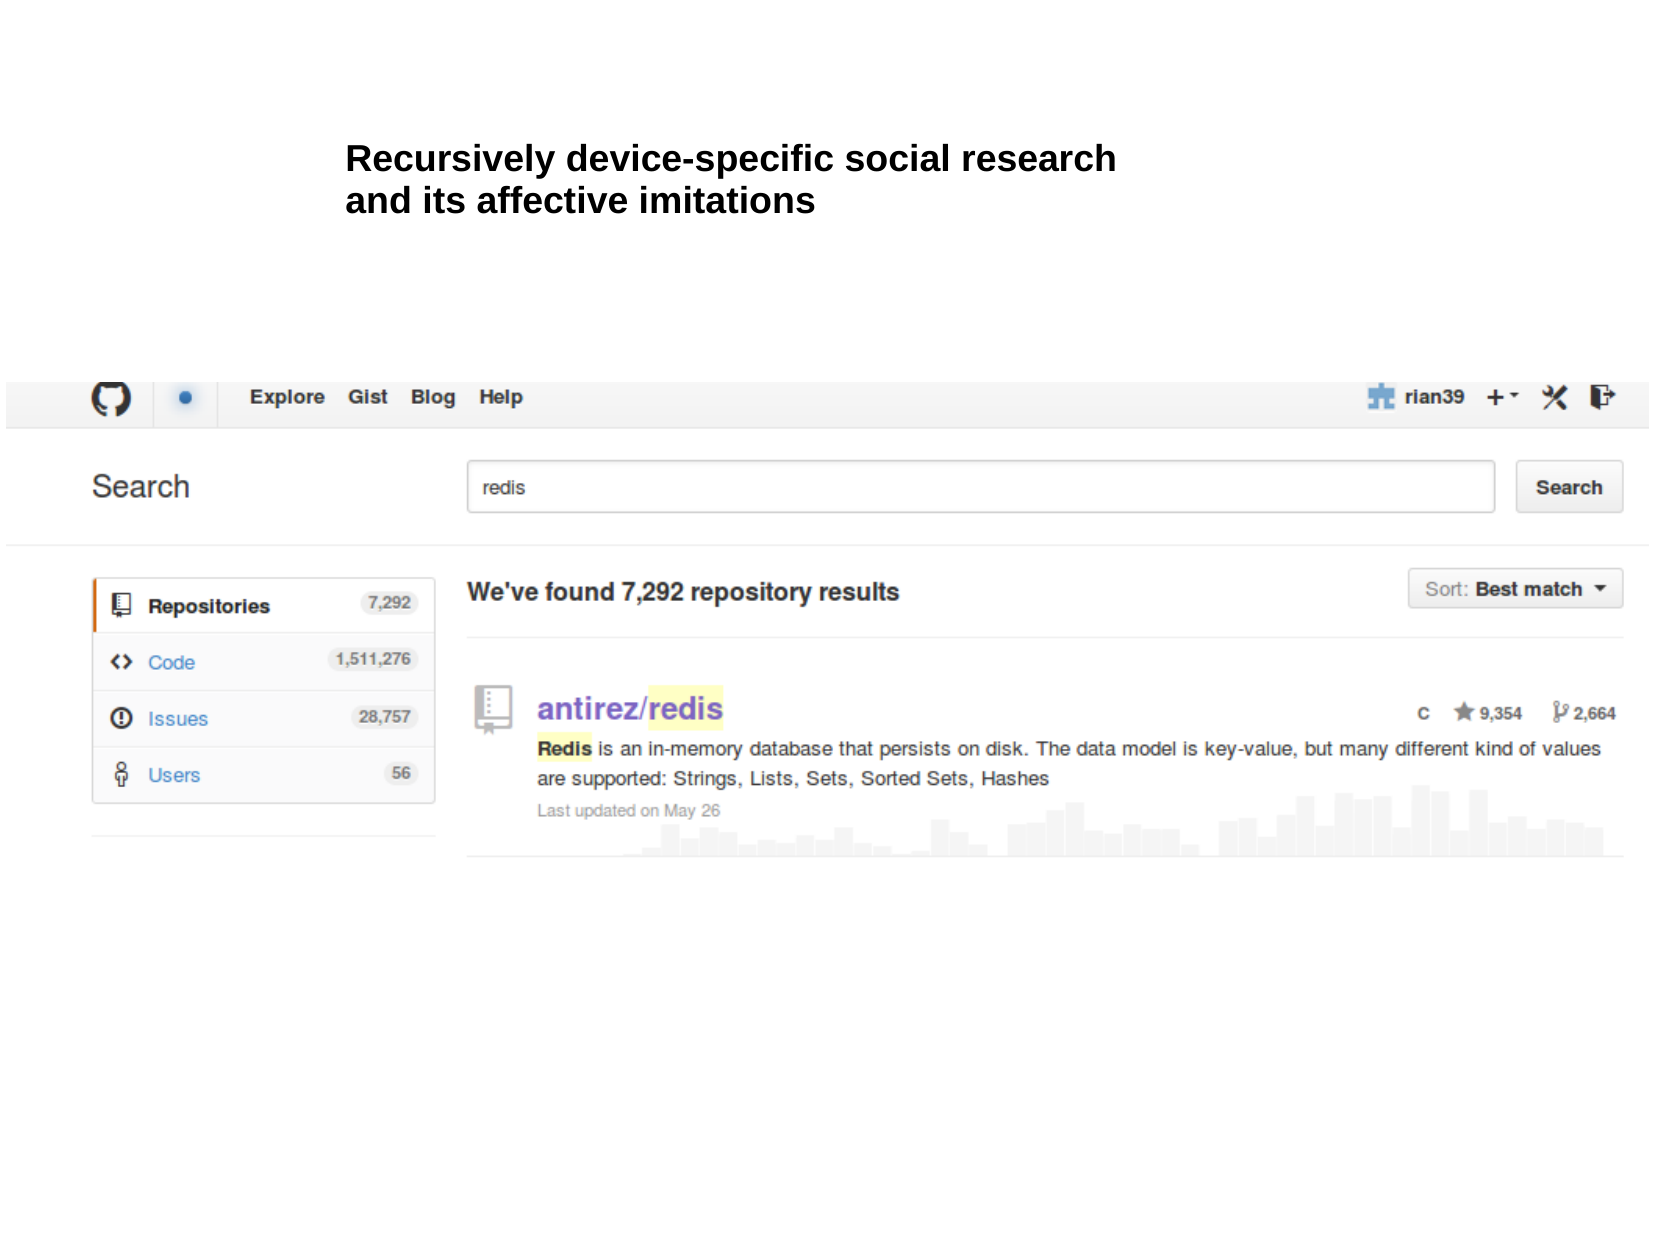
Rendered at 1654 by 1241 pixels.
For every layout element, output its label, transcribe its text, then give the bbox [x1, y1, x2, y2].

text_box Recursively device-specific social research and its affective imitations [330, 129, 1158, 229]
picture [6, 382, 1649, 859]
